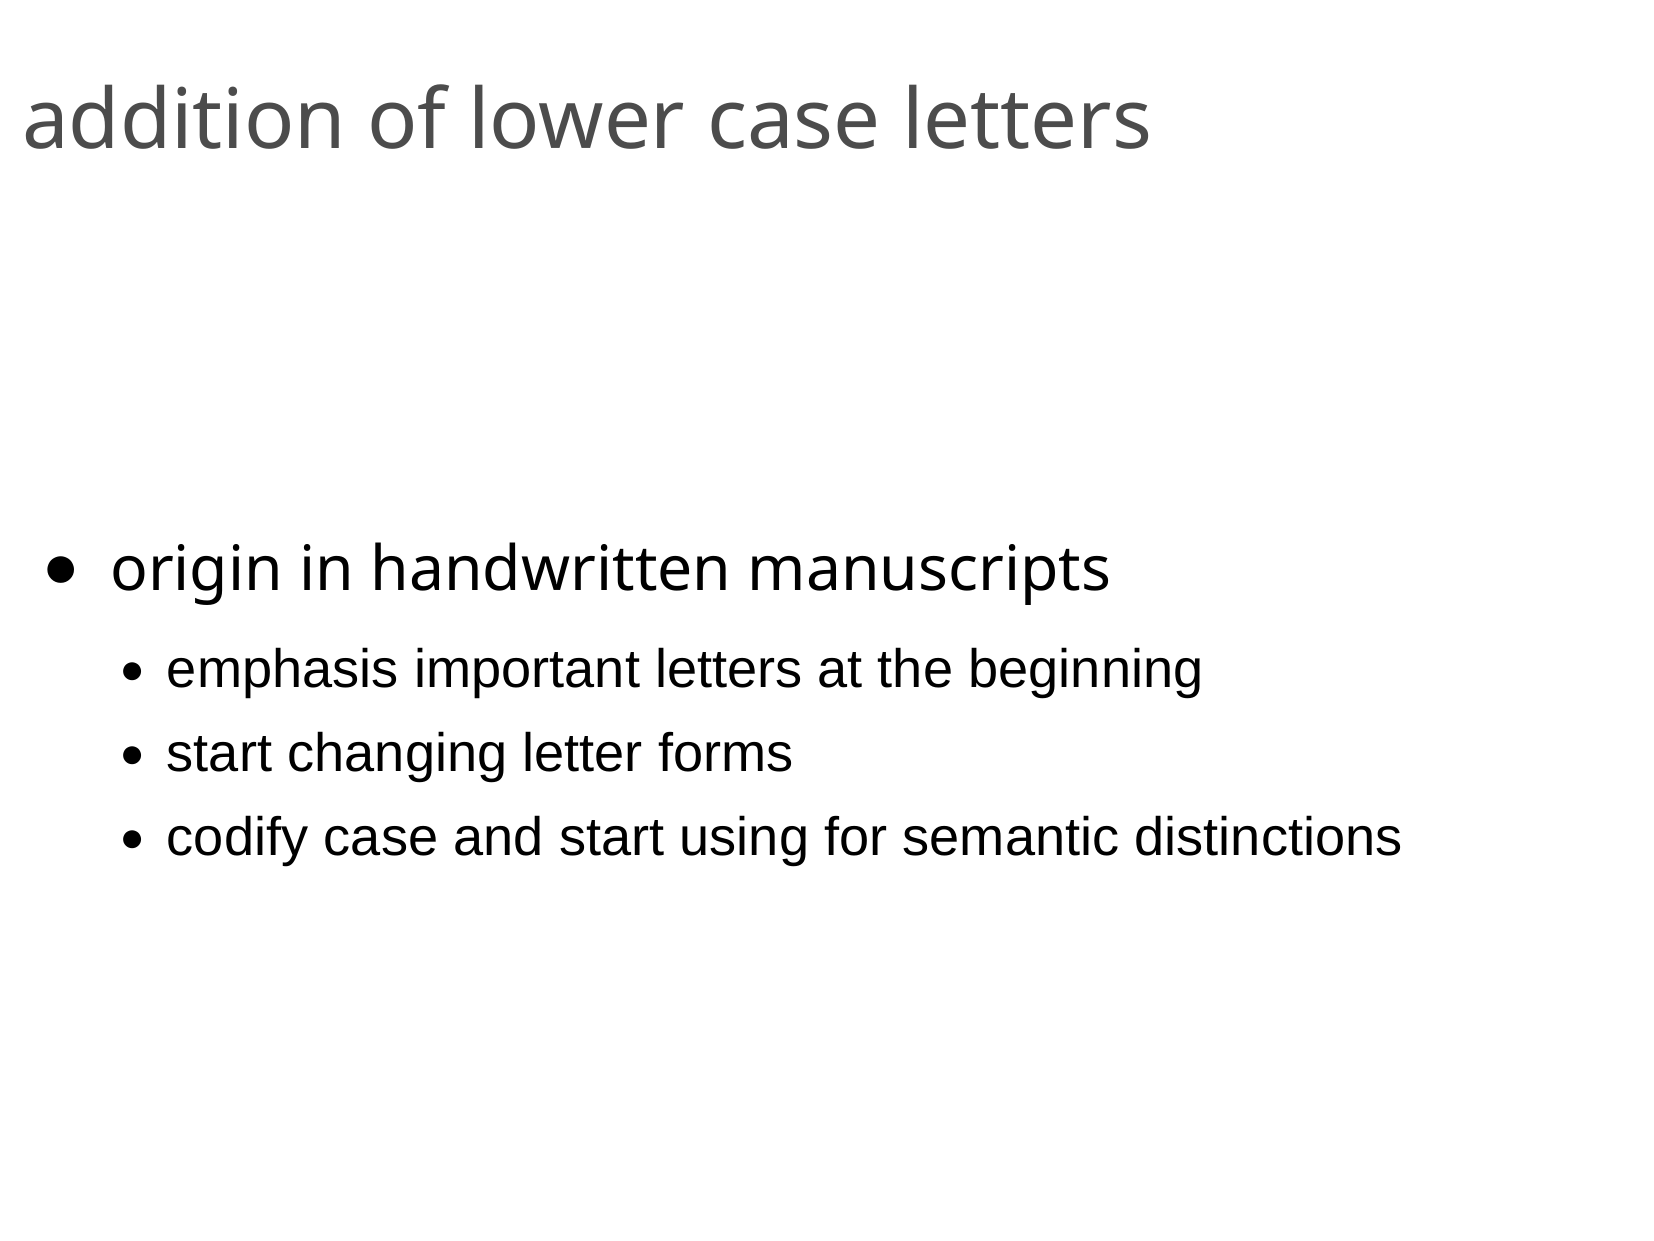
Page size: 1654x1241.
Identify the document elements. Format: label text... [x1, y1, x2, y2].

list origin in handwritten manuscripts emphasis important letters at the beginning start changing letter forms codify case and start using for semantic distinctions [25, 233, 1654, 1158]
title addition of lower case letters [22, 19, 1654, 213]
